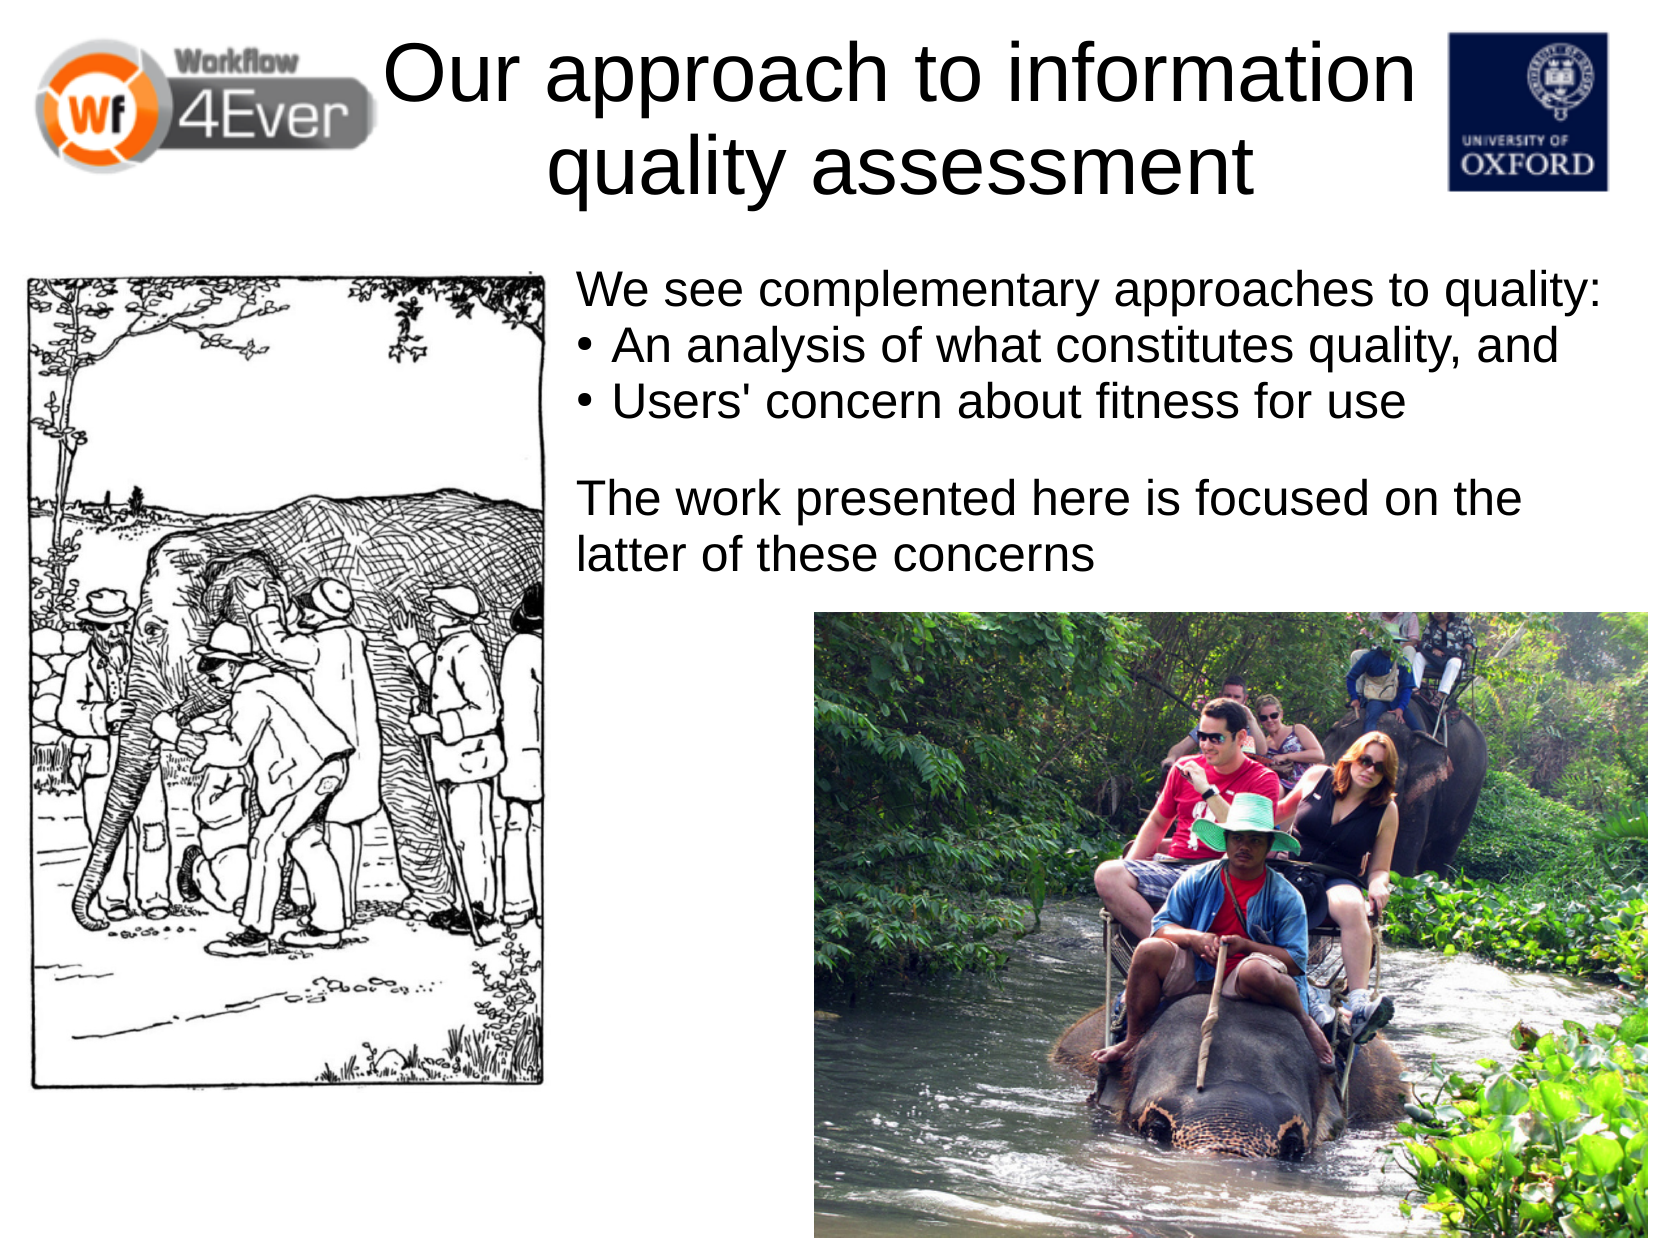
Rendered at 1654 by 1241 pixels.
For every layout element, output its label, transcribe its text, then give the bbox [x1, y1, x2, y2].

text_box We see complementary approaches to quality: An analysis of what constitutes quality, and Users' concern about fitness for use The work presented here is focused on the latter of these concerns [561, 253, 1625, 590]
title Our approach to information quality assessment [354, 19, 1447, 219]
picture [29, 33, 354, 181]
picture [20, 271, 551, 1093]
picture [1447, 29, 1612, 194]
picture [814, 612, 1648, 1238]
